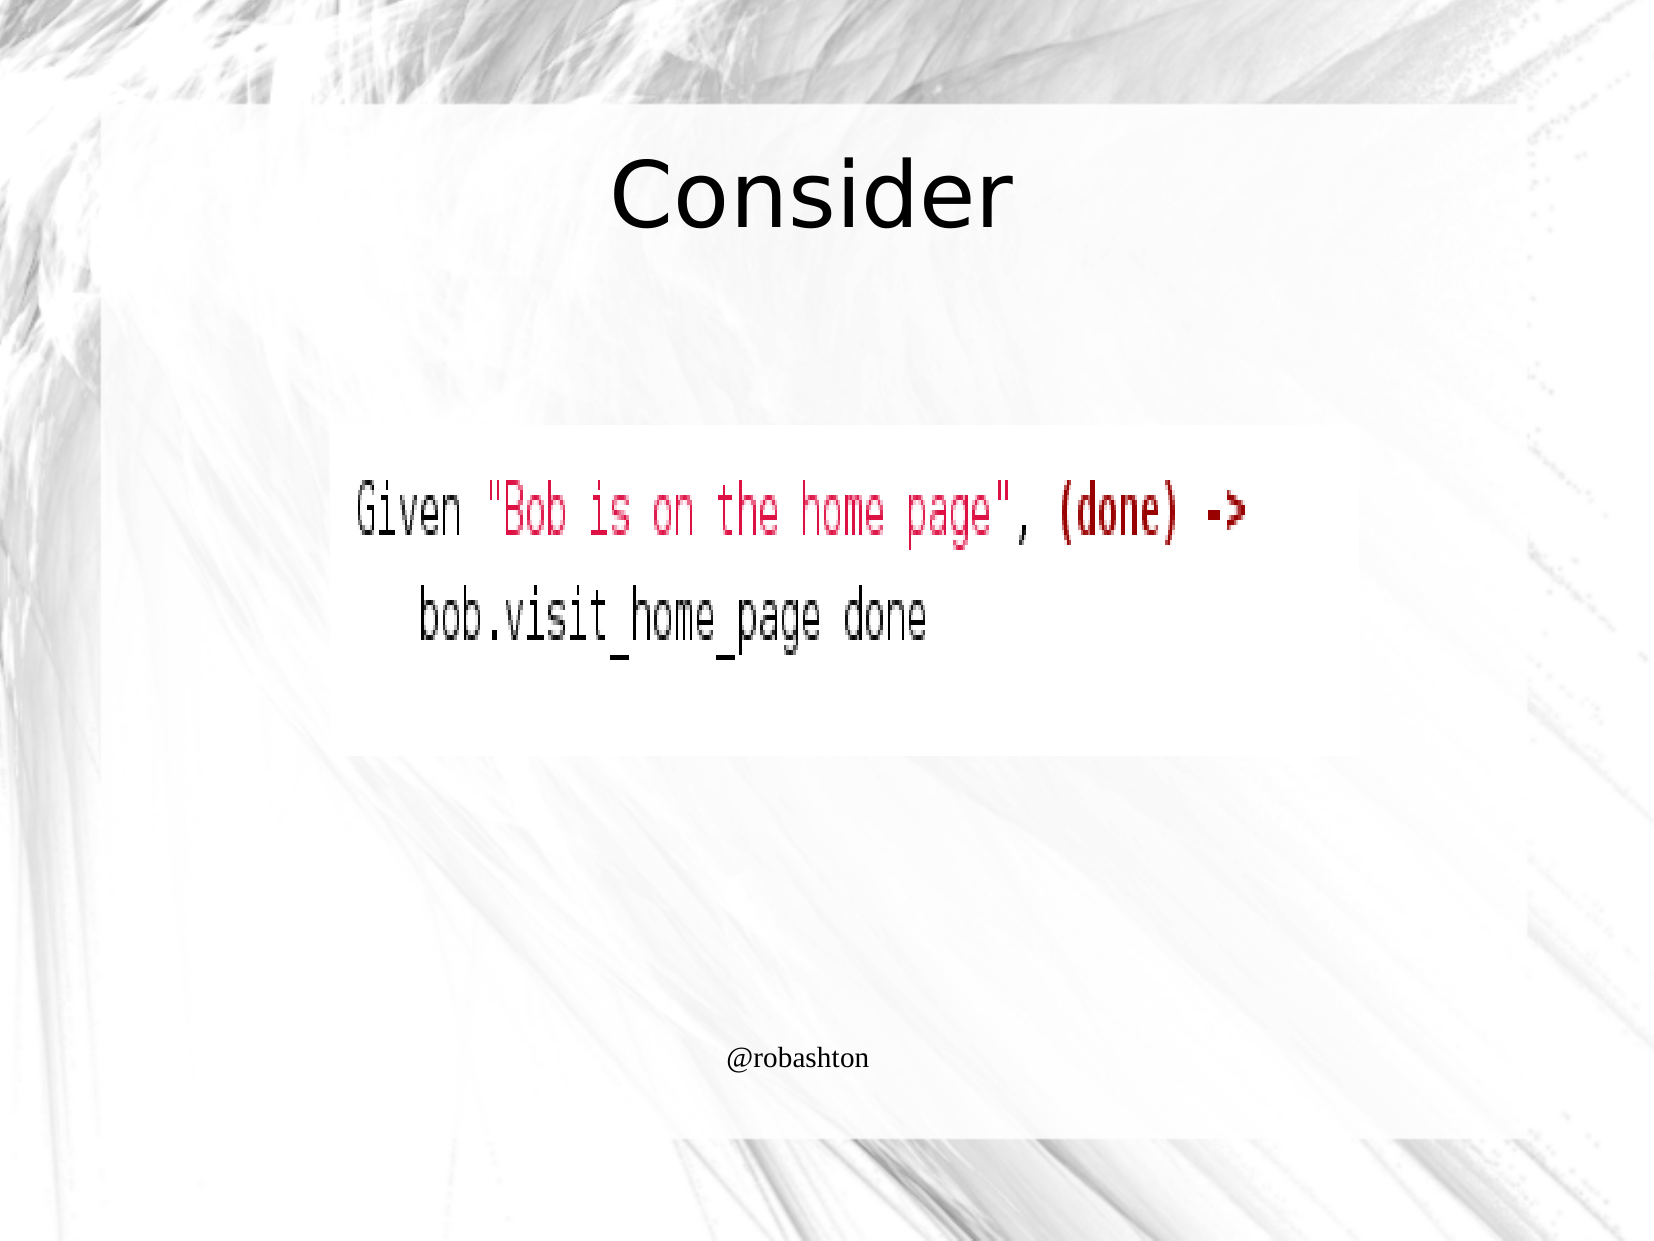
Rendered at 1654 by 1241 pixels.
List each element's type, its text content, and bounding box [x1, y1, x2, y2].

picture [0, 0, 1654, 1241]
title Consider [118, 112, 1506, 281]
